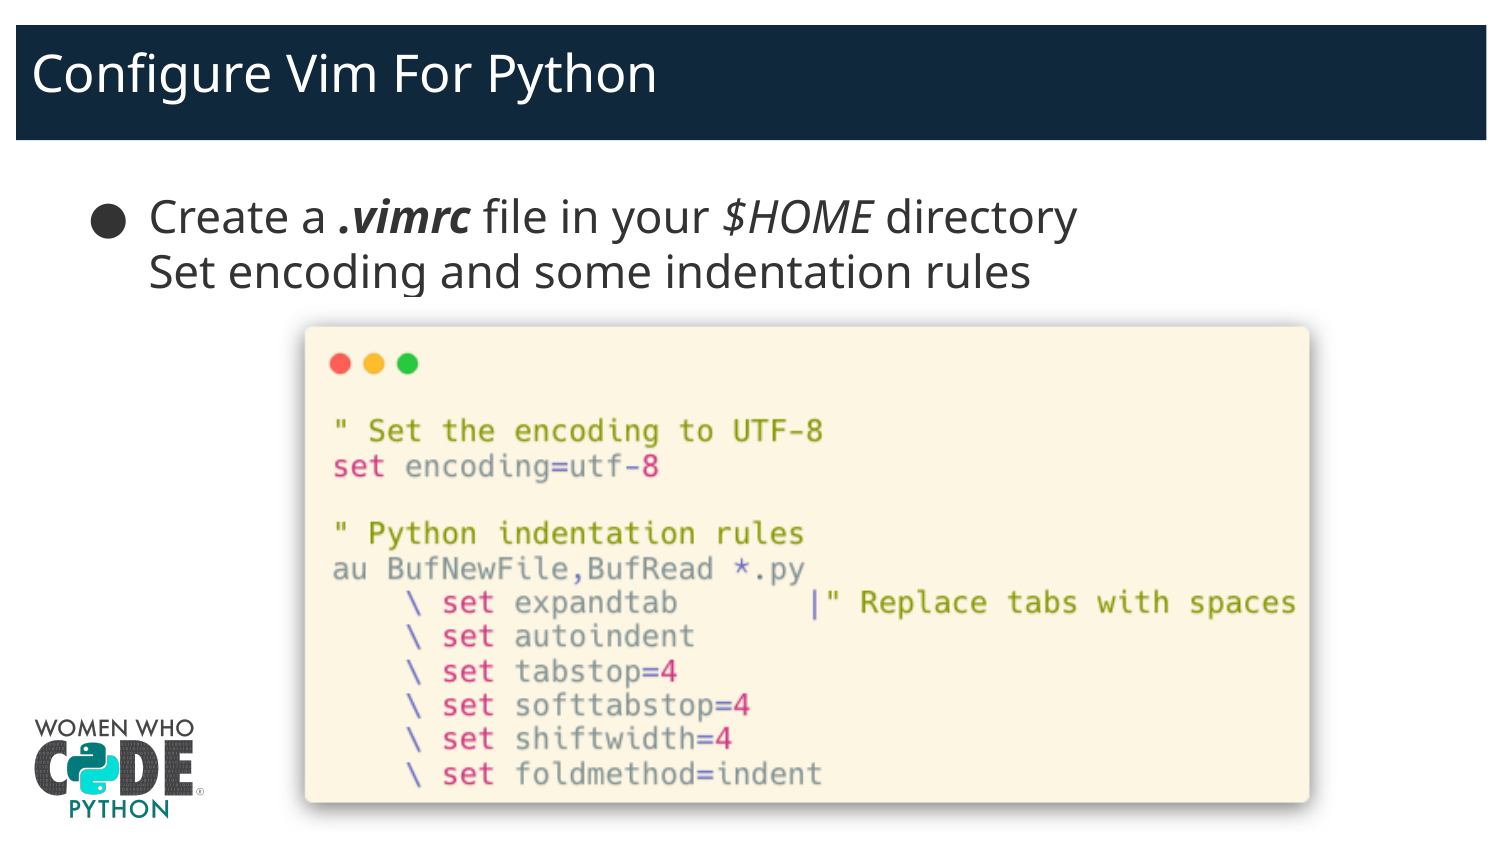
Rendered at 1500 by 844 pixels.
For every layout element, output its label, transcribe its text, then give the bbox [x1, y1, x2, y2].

title Create a .vimrc file in your $HOME directory Set encoding and some indentation rules [58, 172, 1442, 775]
picture [19, 704, 213, 833]
picture [275, 297, 1340, 833]
text_box Configure Vim For Python [16, 25, 1487, 141]
